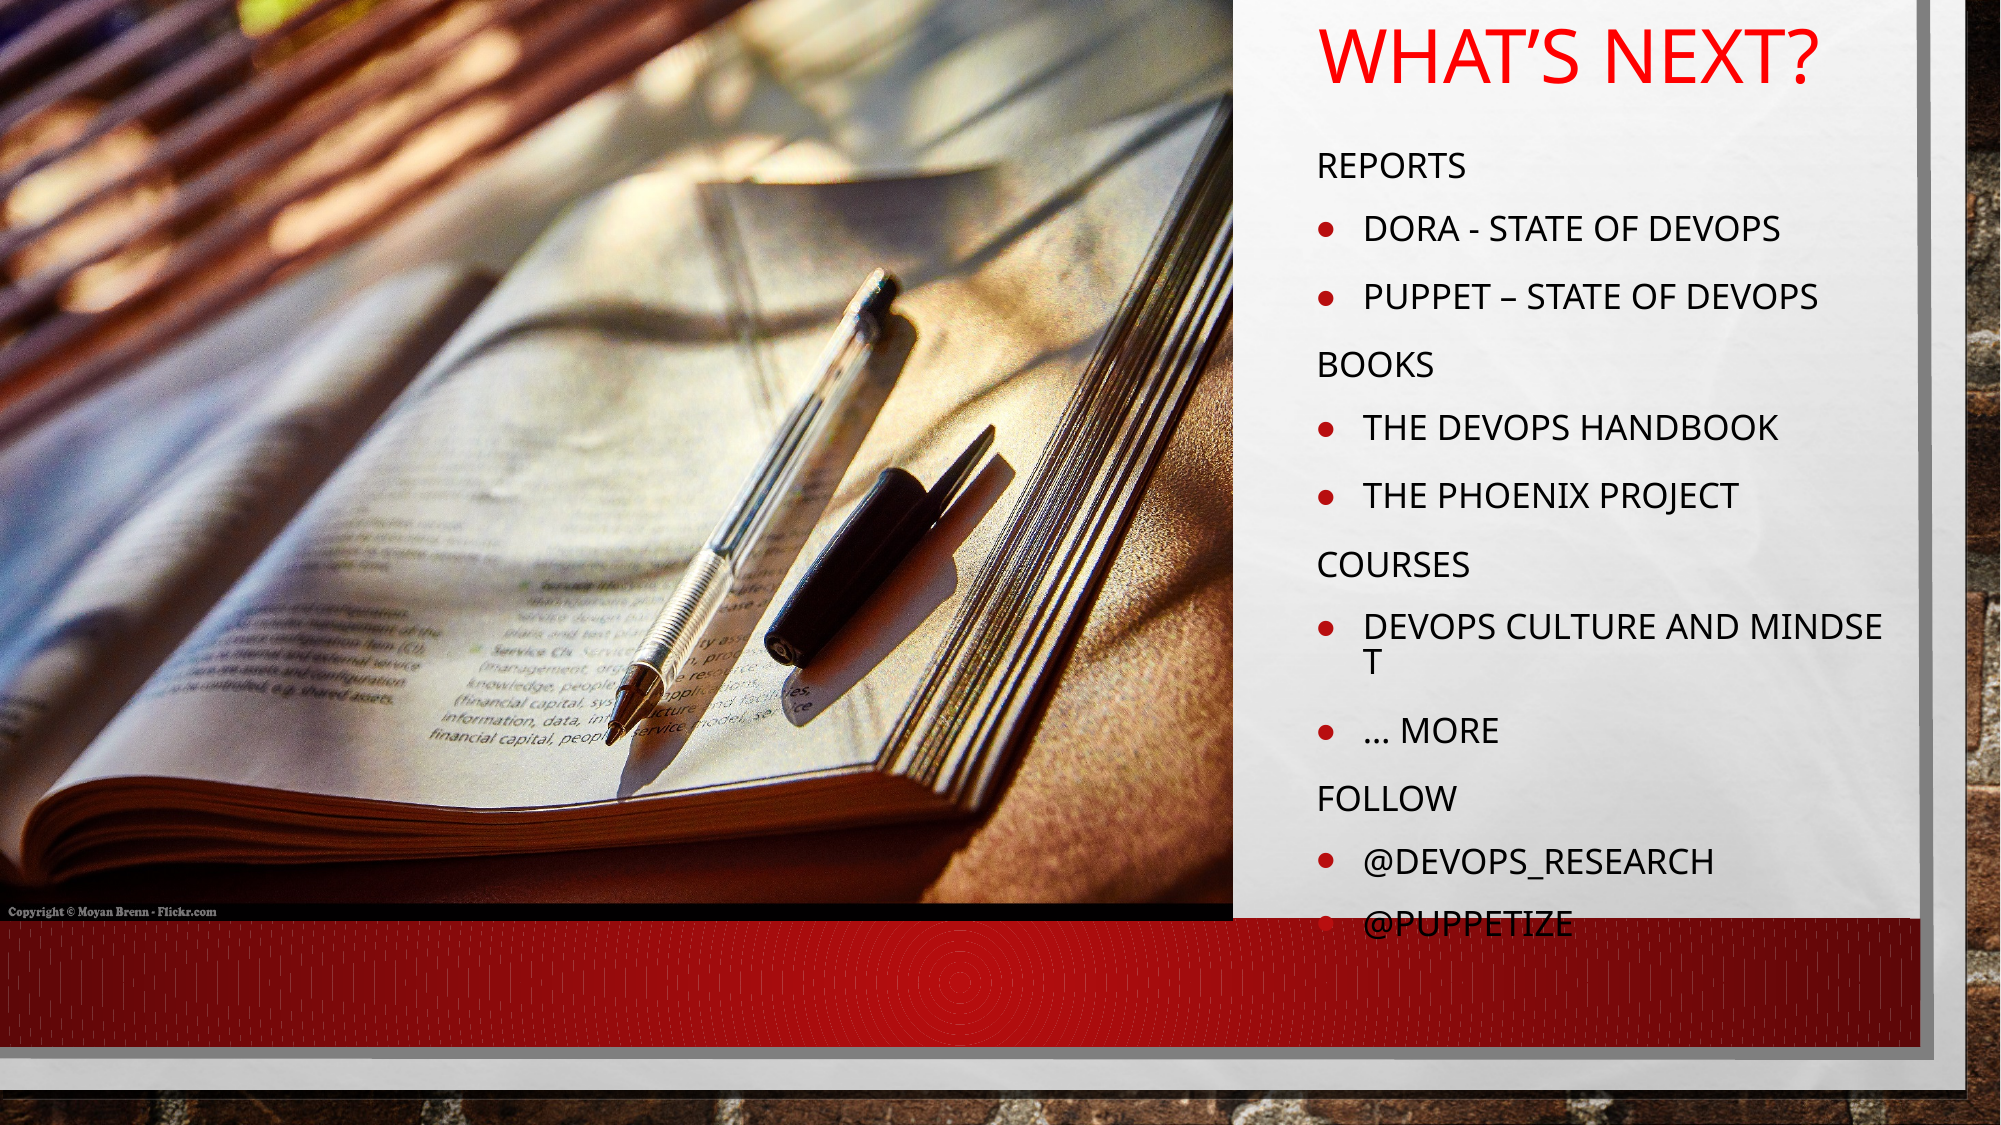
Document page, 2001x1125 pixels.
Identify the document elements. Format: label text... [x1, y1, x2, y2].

picture [0, 0, 1233, 921]
title What’s next? [1232, 2, 1907, 108]
list REPORTS DORA - State of DevOps Puppet – State of DEVOPS BOOKS The DevOps Handbook The Phoenix Project Courses DevOps Culture and Mindset … MORE Follow @devops_research @puppetize [1301, 135, 1907, 921]
